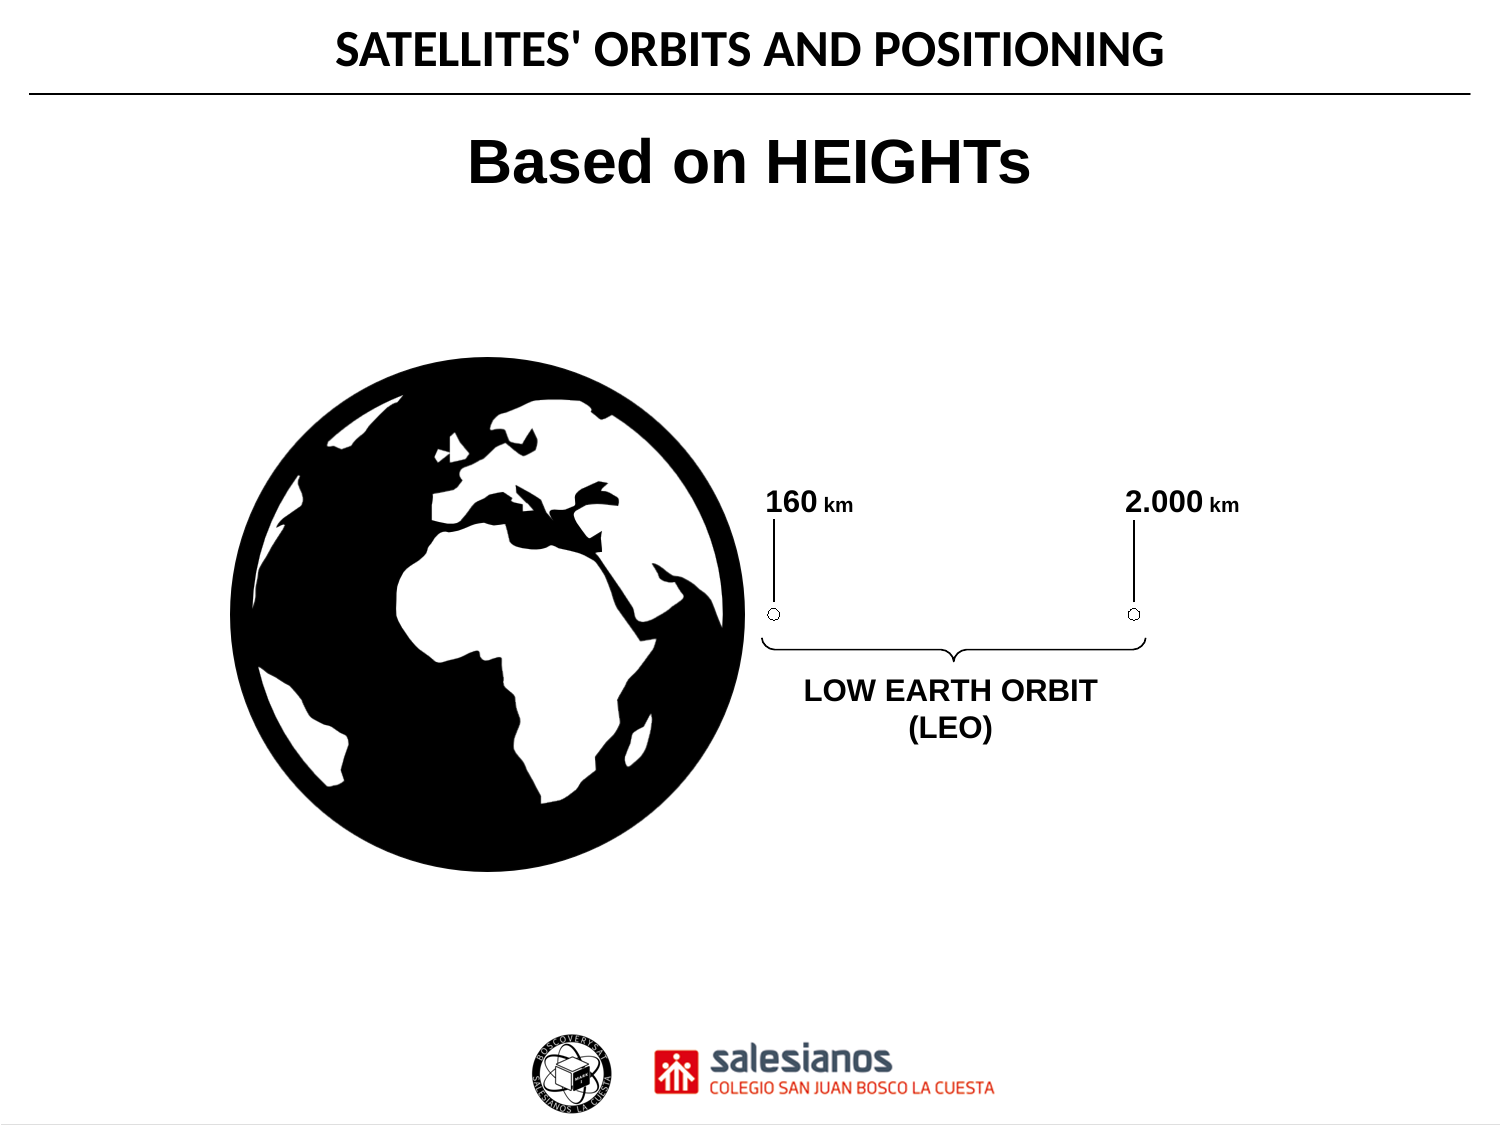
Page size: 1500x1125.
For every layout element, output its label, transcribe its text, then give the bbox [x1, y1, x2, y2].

text_box 160 km [750, 473, 940, 526]
text_box 2.000 km [1110, 473, 1300, 527]
text_box [1128, 608, 1140, 621]
text_box Based on HEIGHTs [35, 113, 1465, 204]
text_box SATELLITES' ORBITS AND POSITIONING [23, 7, 1477, 85]
picture [0, 0, 1500, 1125]
text_box [767, 608, 780, 621]
text_box LOW EARTH ORBIT (LEO) [732, 662, 1170, 753]
